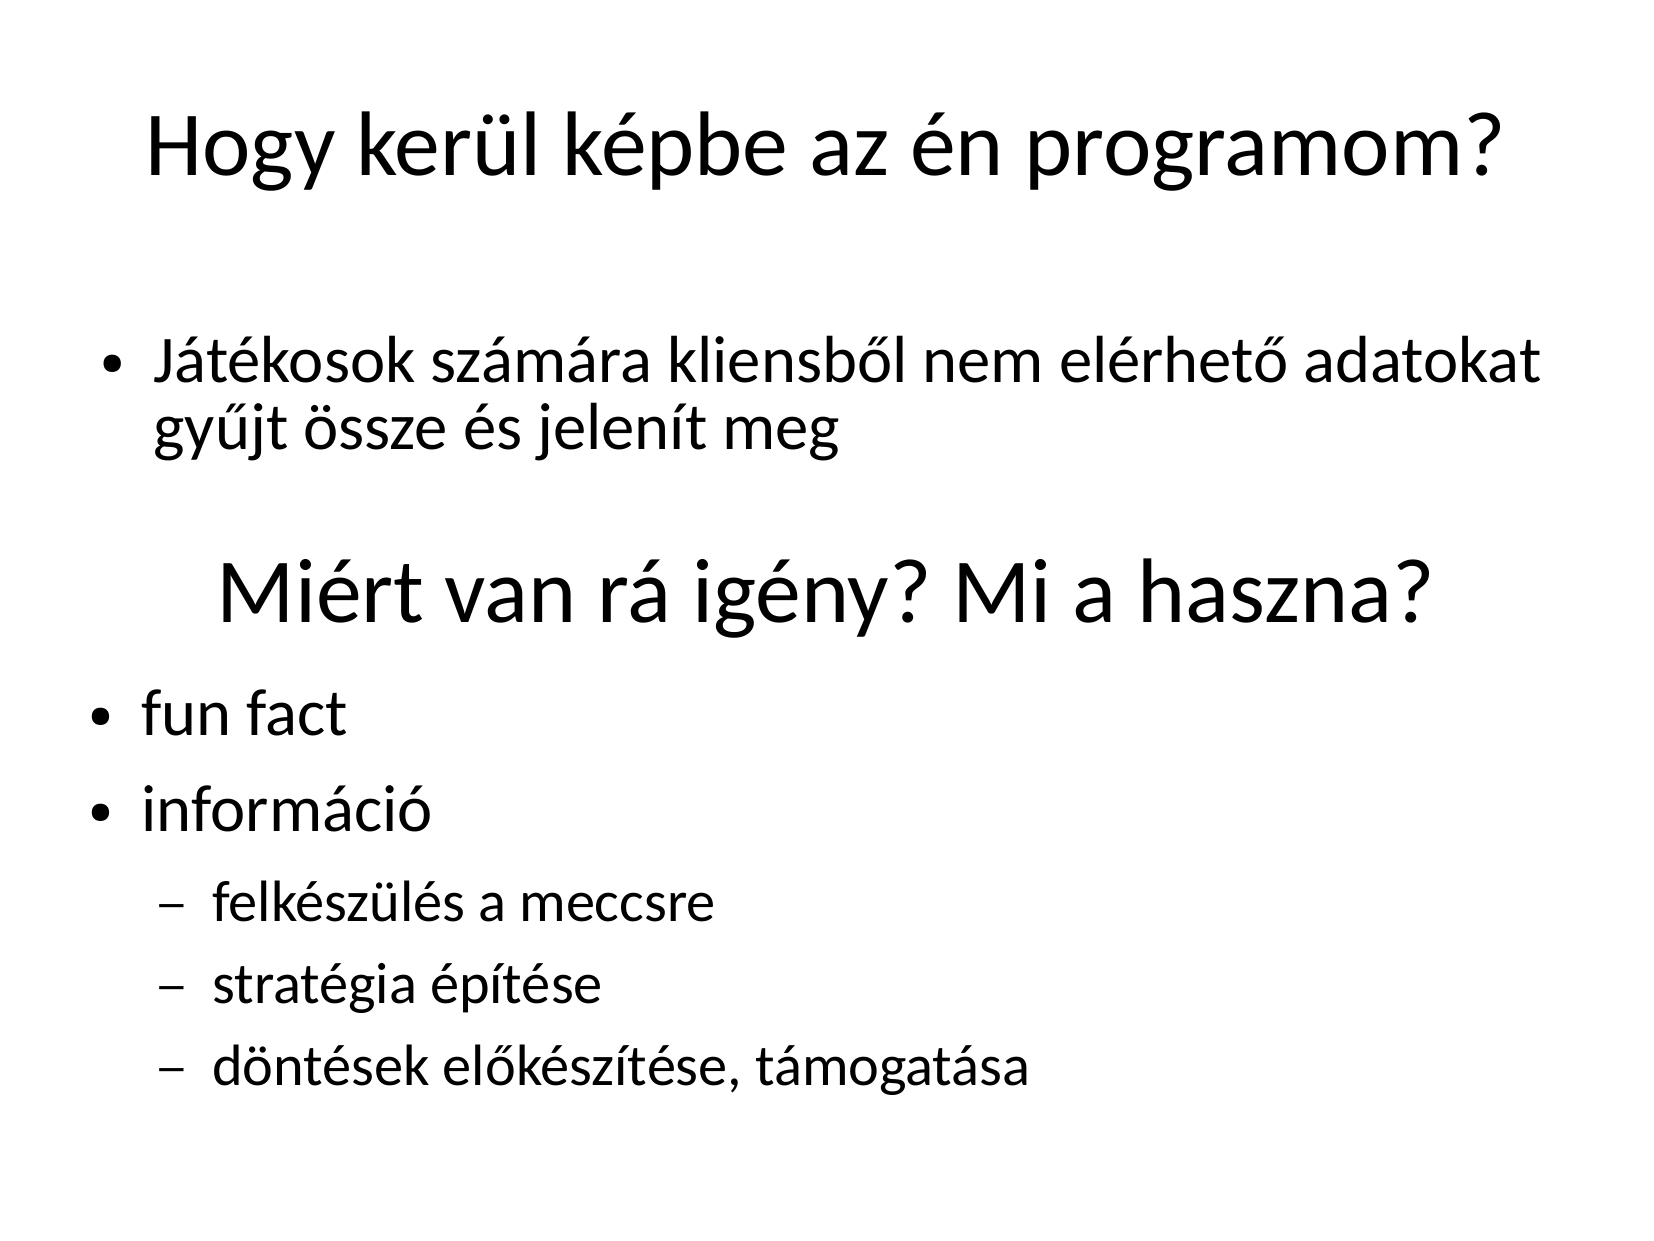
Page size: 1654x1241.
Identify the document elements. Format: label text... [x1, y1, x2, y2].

list fun fact információ felkészülés a meccsre stratégia építése döntések előkészítése, támogatása [70, 685, 1559, 1123]
title Hogy kerül képbe az én programom? [82, 49, 1571, 236]
list Játékosok számára kliensből nem elérhető adatokat gyűjt össze és jelenít meg [82, 236, 1571, 496]
title Miért van rá igény? Mi a haszna? [82, 496, 1571, 704]
